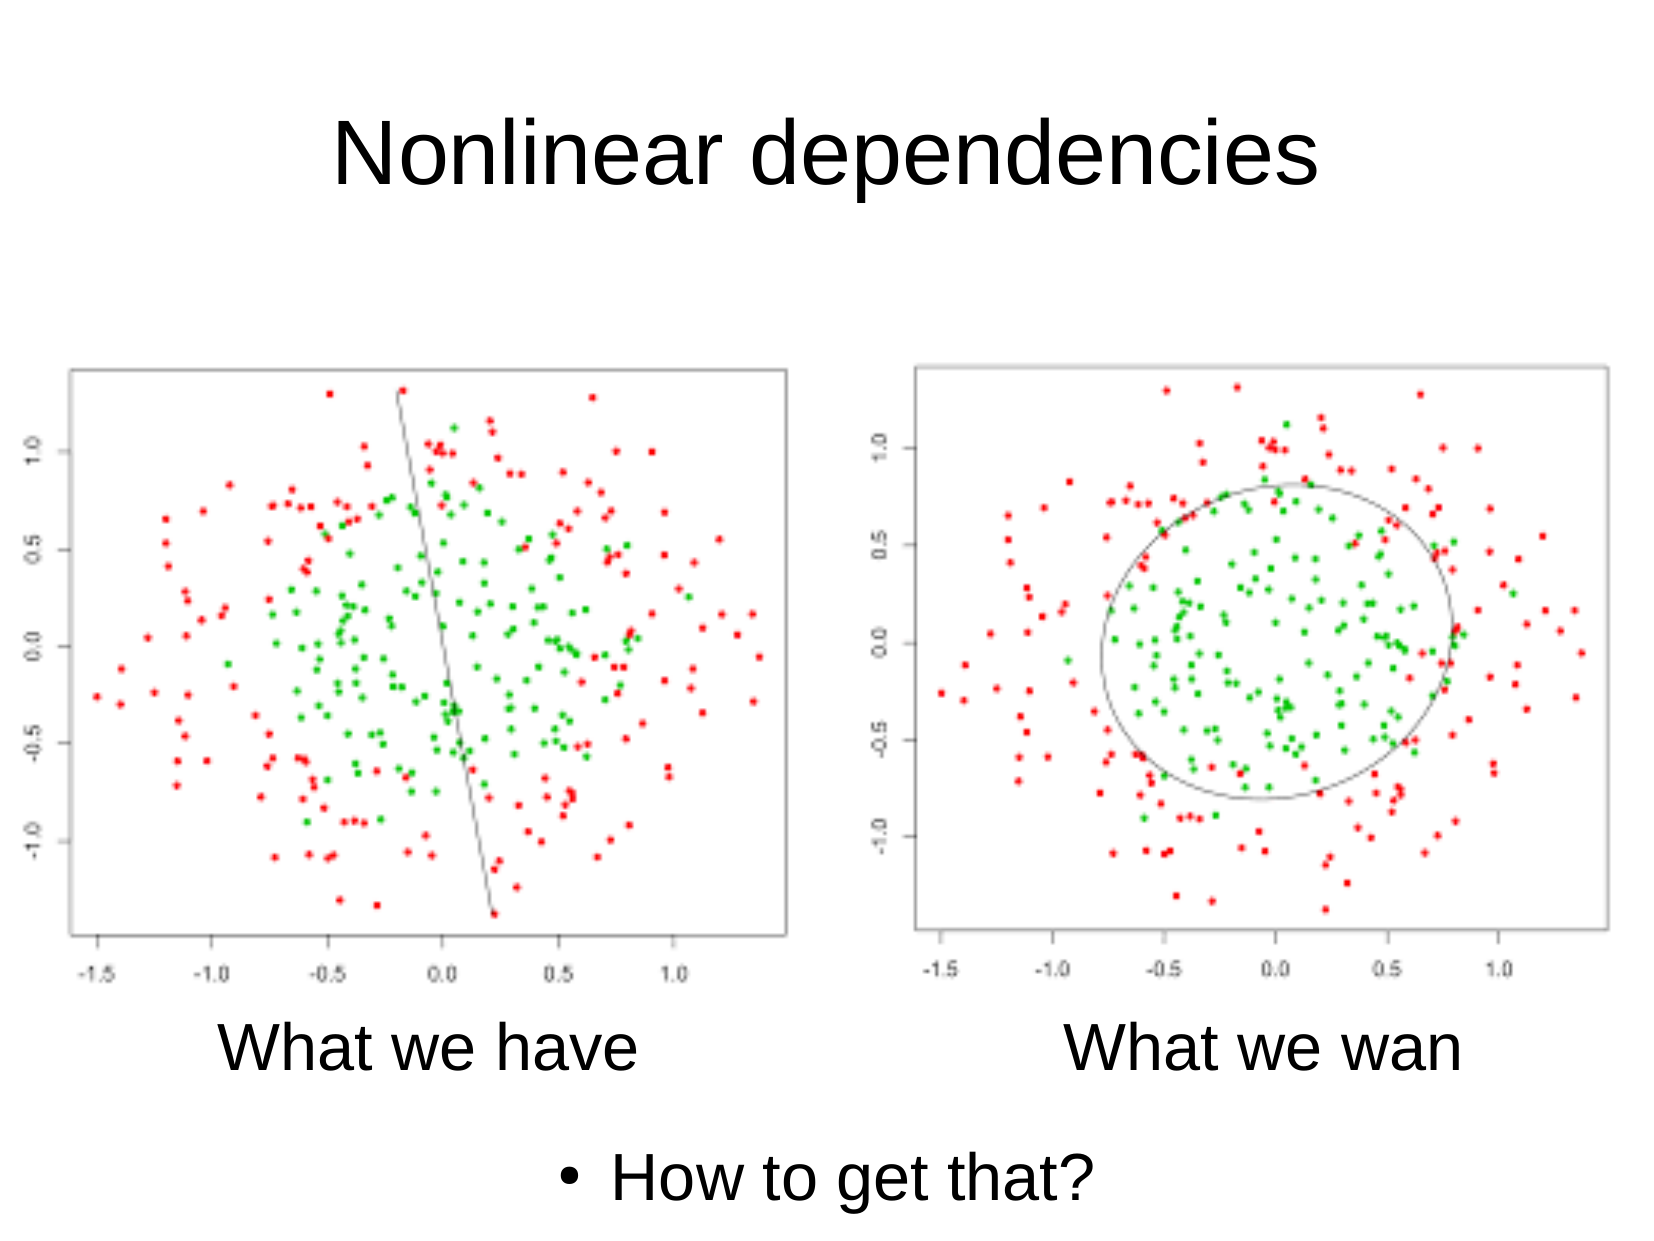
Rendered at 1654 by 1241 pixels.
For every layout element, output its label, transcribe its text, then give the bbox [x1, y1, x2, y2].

picture [15, 347, 811, 991]
picture [860, 345, 1626, 991]
list What we have What we wan [146, 1009, 1636, 1241]
text_box How to get that? [540, 1140, 1126, 1230]
title Nonlinear dependencies [82, 49, 1571, 257]
